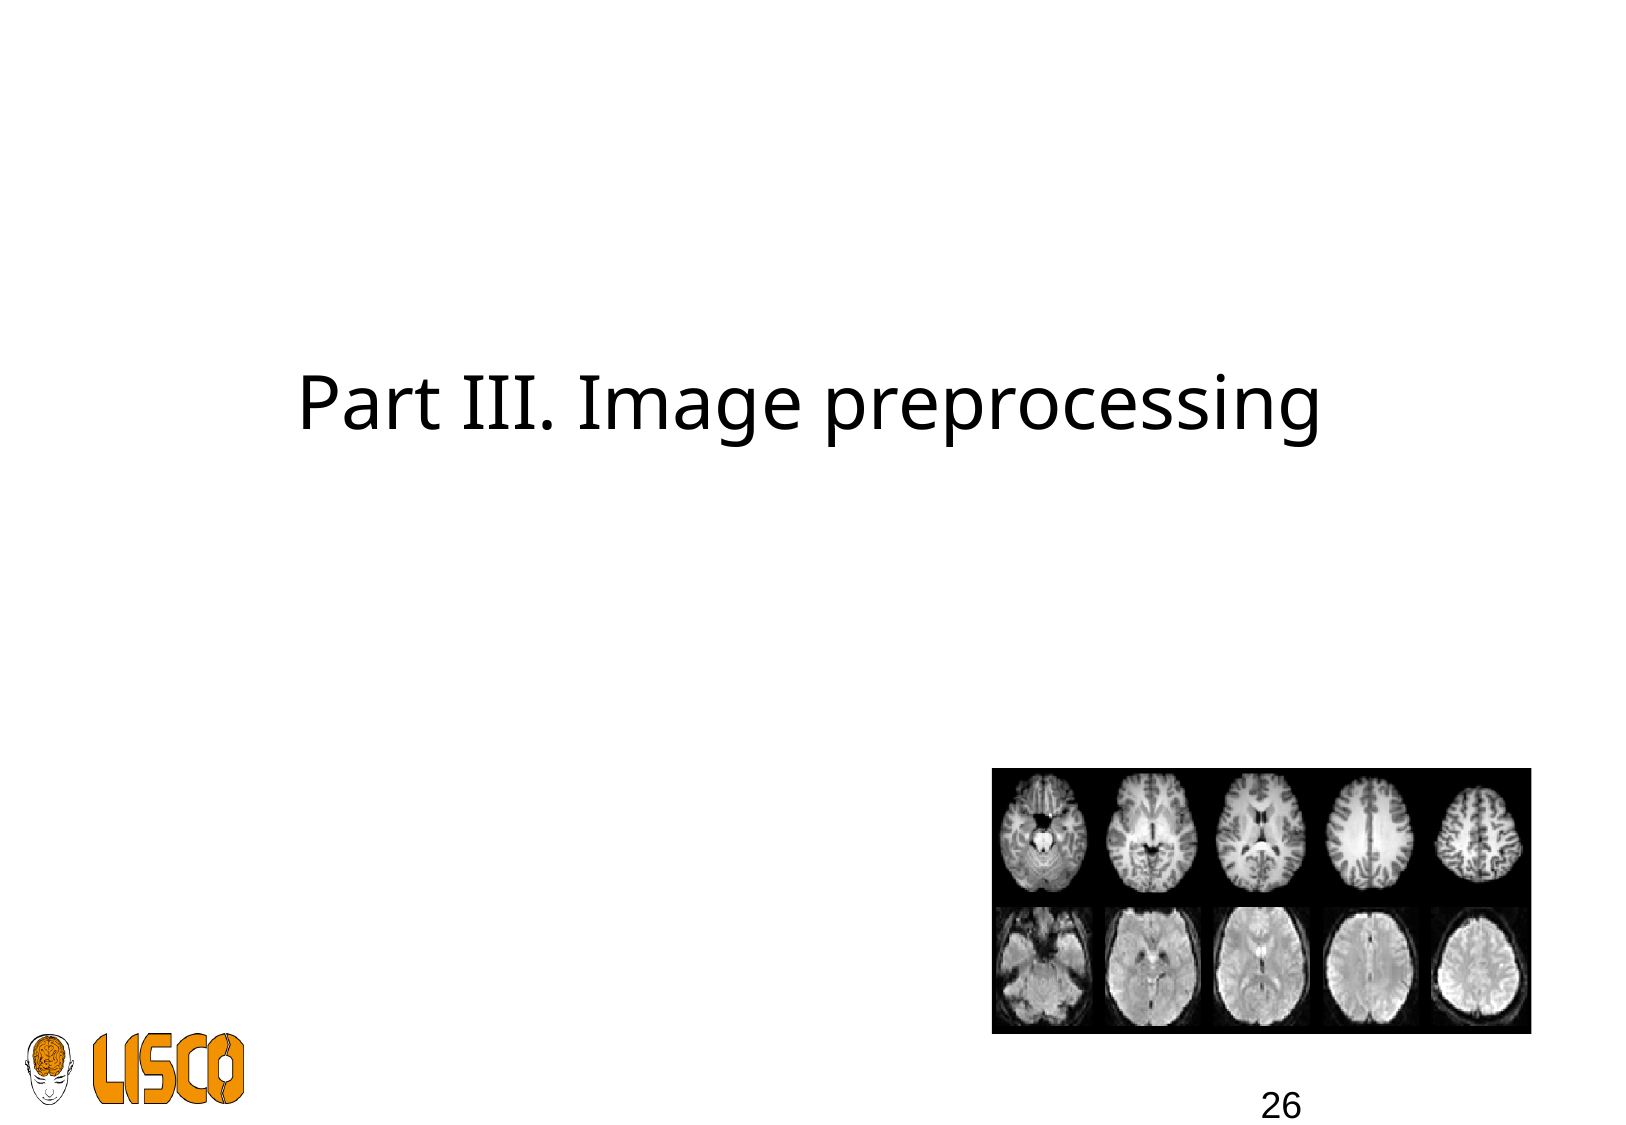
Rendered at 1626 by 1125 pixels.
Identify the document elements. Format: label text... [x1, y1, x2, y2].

picture [93, 1033, 244, 1104]
picture [991, 768, 1532, 1034]
text_box Part III. Image preprocessing [0, 347, 1623, 468]
picture [25, 1034, 74, 1105]
